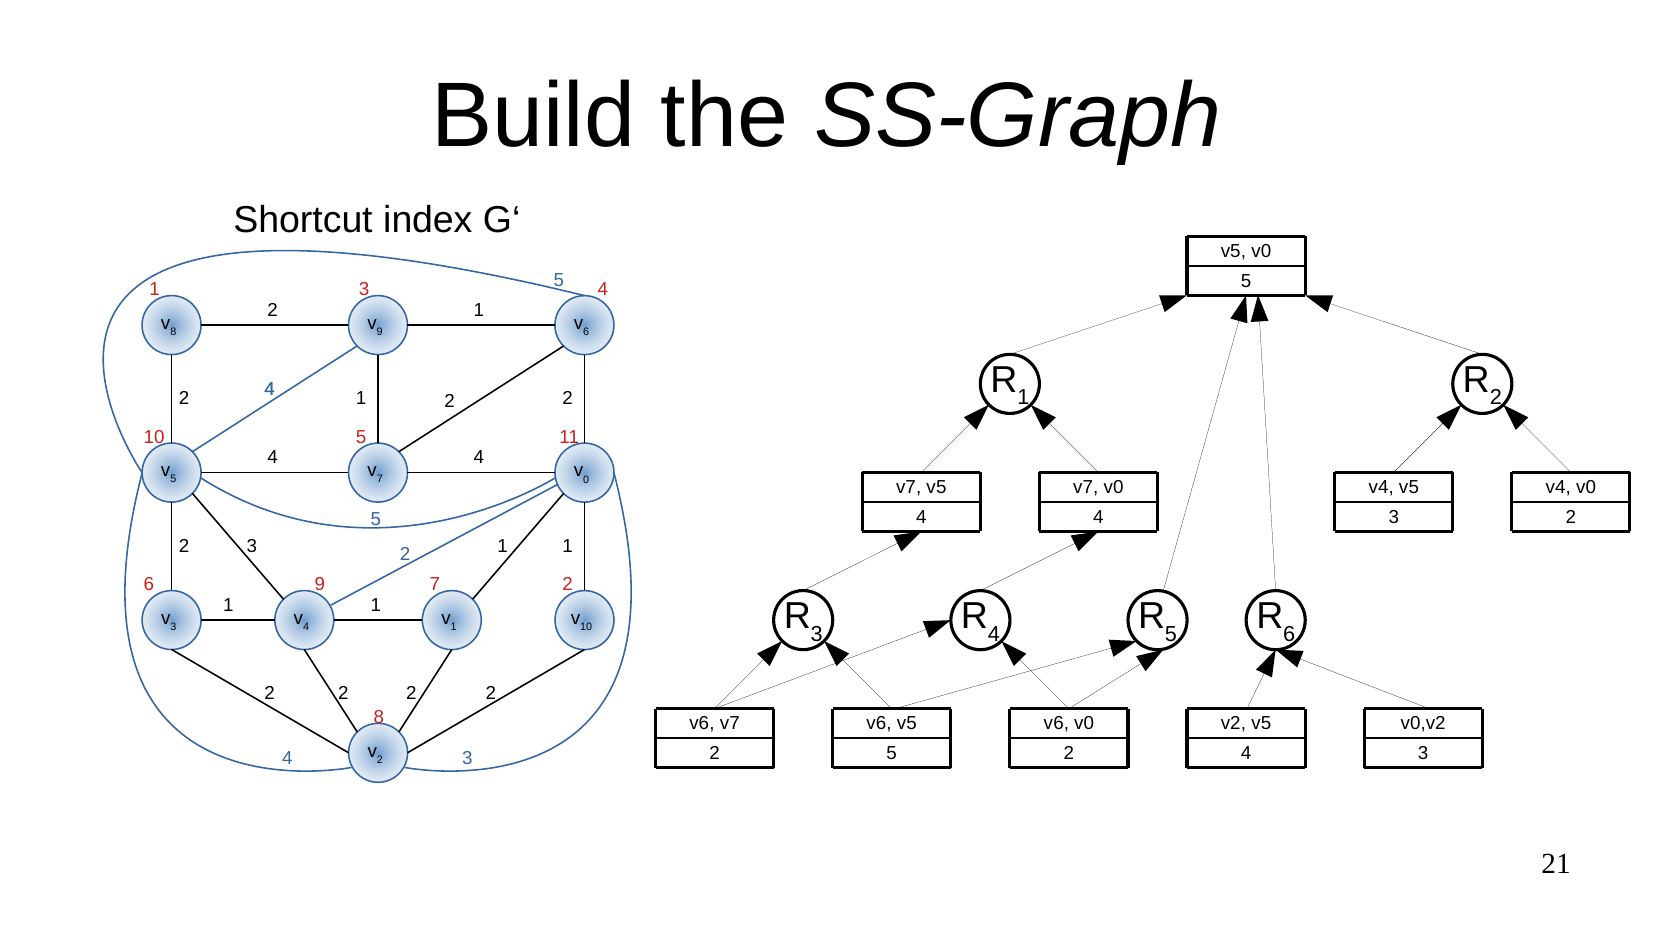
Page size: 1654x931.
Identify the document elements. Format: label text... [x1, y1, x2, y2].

text_box v6, v0 [1011, 710, 1126, 737]
text_box R6 [1246, 590, 1306, 650]
text_box v7, v0 [1041, 474, 1156, 501]
text_box 4 [1189, 739, 1304, 766]
text_box R4 [950, 590, 1010, 650]
text_box R3 [773, 590, 833, 650]
text_box 4 [864, 503, 979, 530]
text_box v5, v0 [1189, 238, 1304, 265]
picture [82, 236, 674, 827]
text_box R5 [1128, 590, 1188, 650]
text_box 4 [1041, 503, 1156, 530]
text_box 2 [1011, 739, 1126, 766]
text_box 5 [1189, 267, 1304, 294]
text_box 3 [1366, 739, 1481, 766]
text_box R1 [980, 354, 1040, 414]
text_box v4, v0 [1513, 474, 1628, 501]
text_box v0,v2 [1366, 710, 1481, 737]
text_box v7, v5 [864, 474, 979, 501]
text_box Shortcut index G‘ [218, 191, 538, 249]
title Build the SS-Graph [82, 37, 1571, 193]
text_box R2 [1452, 354, 1512, 414]
text_box 5 [834, 739, 949, 766]
text_box v2, v5 [1189, 710, 1304, 737]
text_box v4, v5 [1336, 474, 1451, 501]
text_box 3 [1336, 503, 1451, 530]
text_box 2 [1513, 503, 1628, 530]
text_box v6, v5 [834, 710, 949, 737]
text_box 2 [657, 739, 772, 766]
text_box v6, v7 [657, 710, 772, 737]
